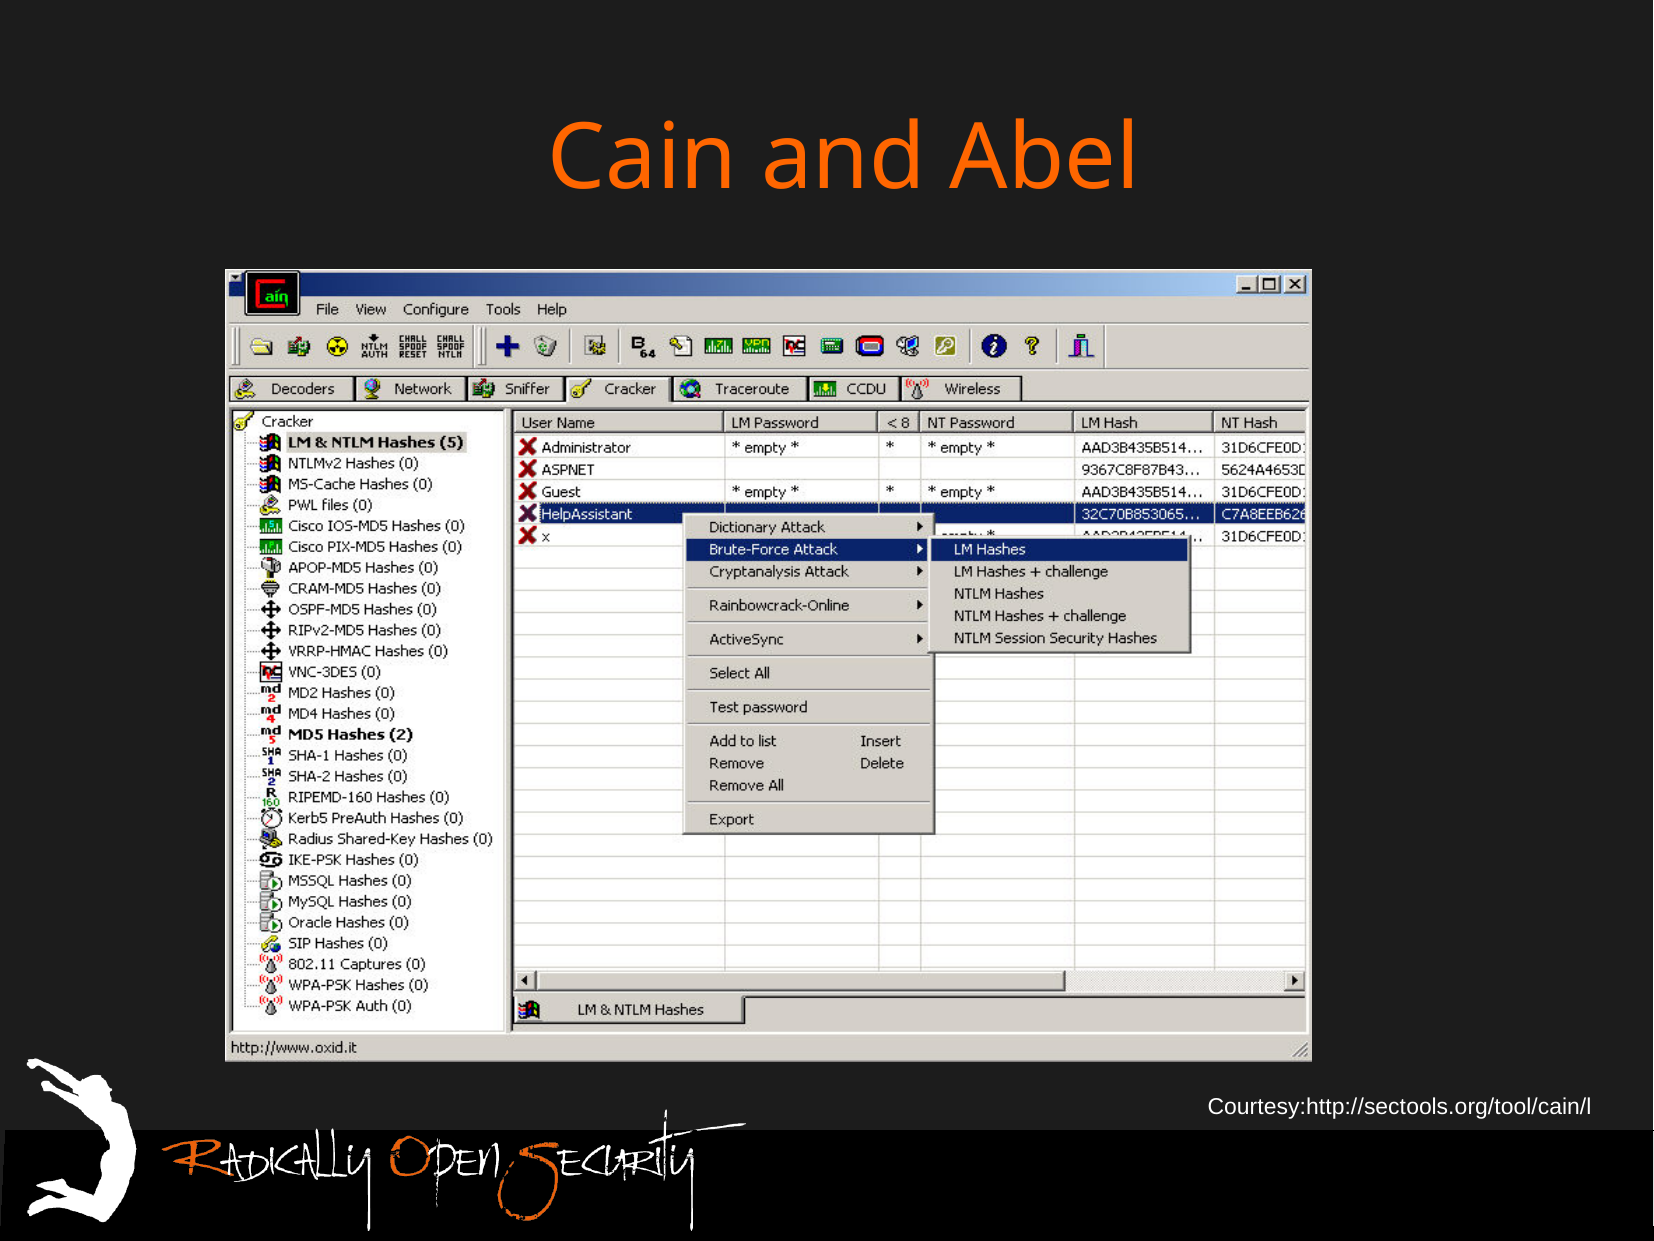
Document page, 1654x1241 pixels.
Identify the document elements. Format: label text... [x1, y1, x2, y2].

text_box Courtesy:http://sectools.org/tool/cain/l [1192, 1086, 1645, 1129]
title Cain and Abel [82, 49, 1571, 257]
picture [0, 269, 1312, 1241]
